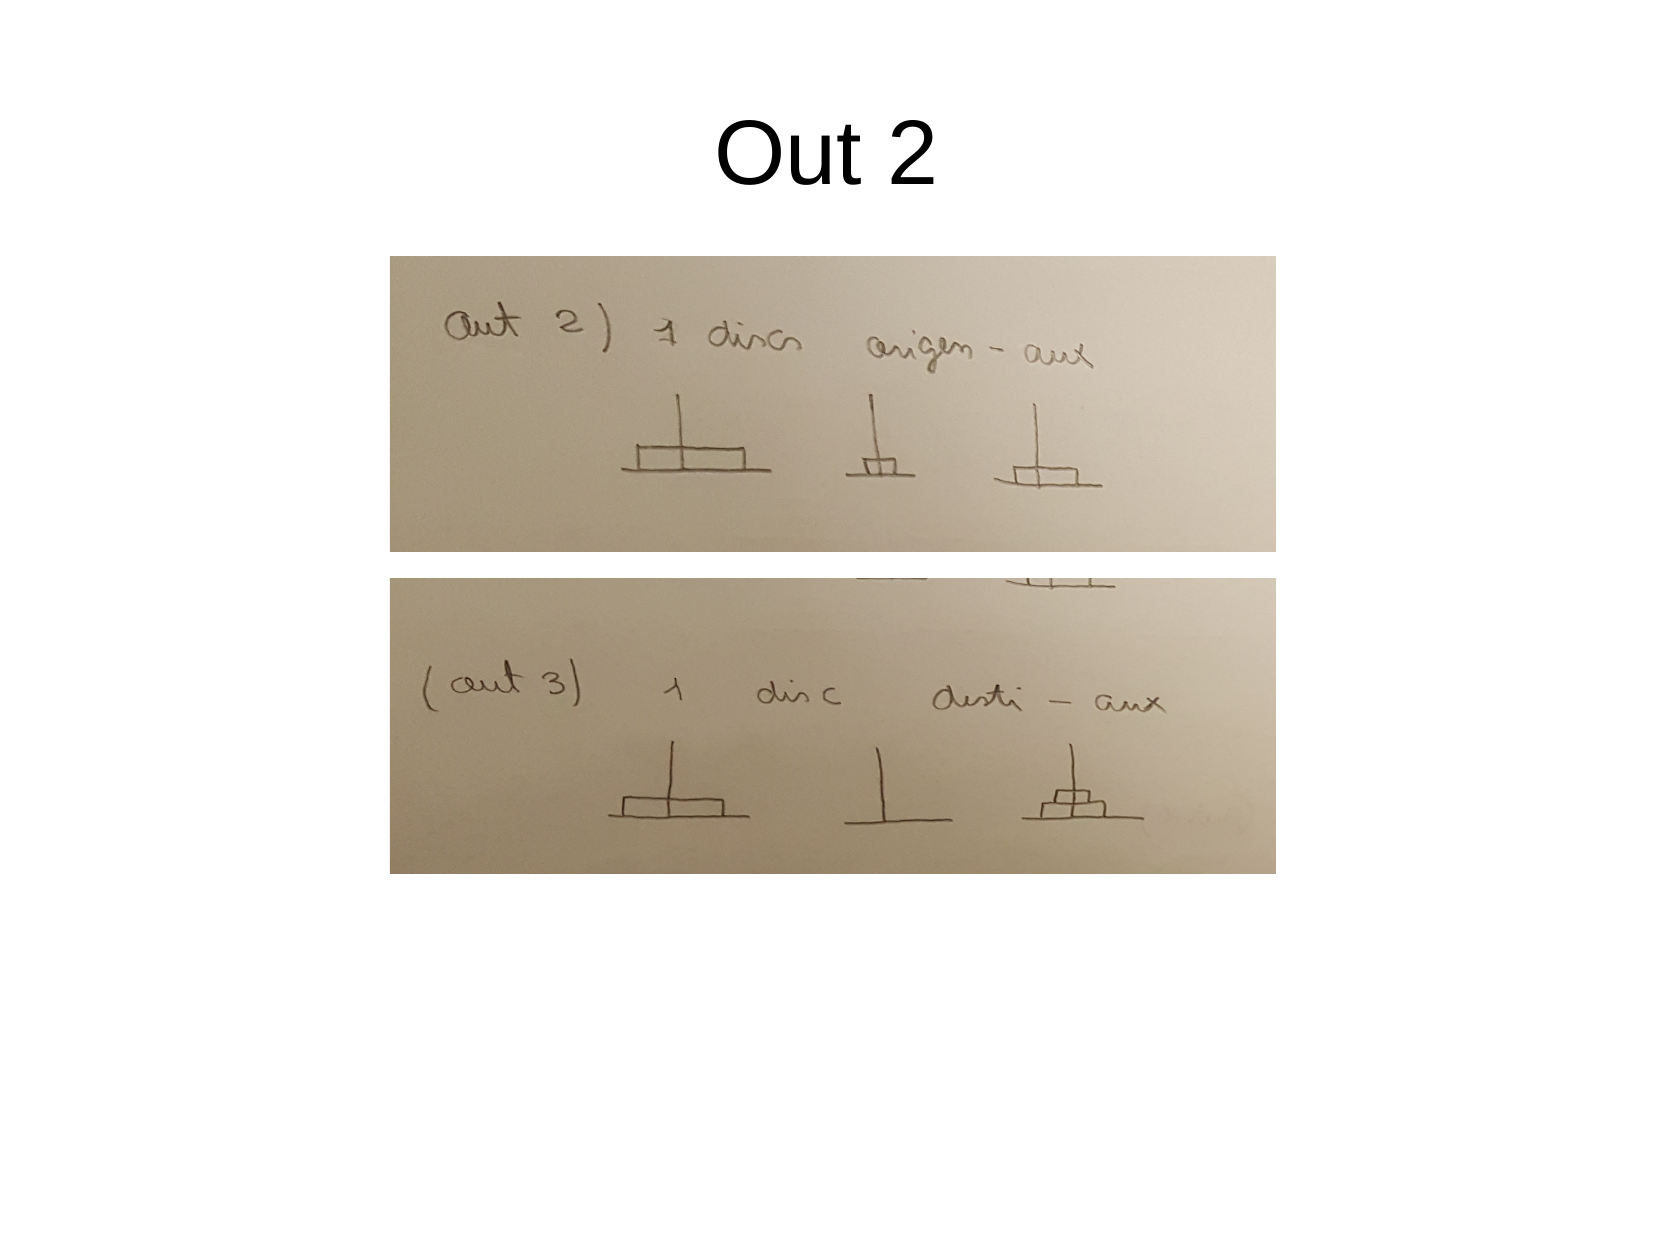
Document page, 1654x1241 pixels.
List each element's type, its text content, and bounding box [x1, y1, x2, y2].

picture [389, 256, 1276, 552]
title Out 2 [82, 49, 1571, 257]
picture [389, 578, 1276, 874]
